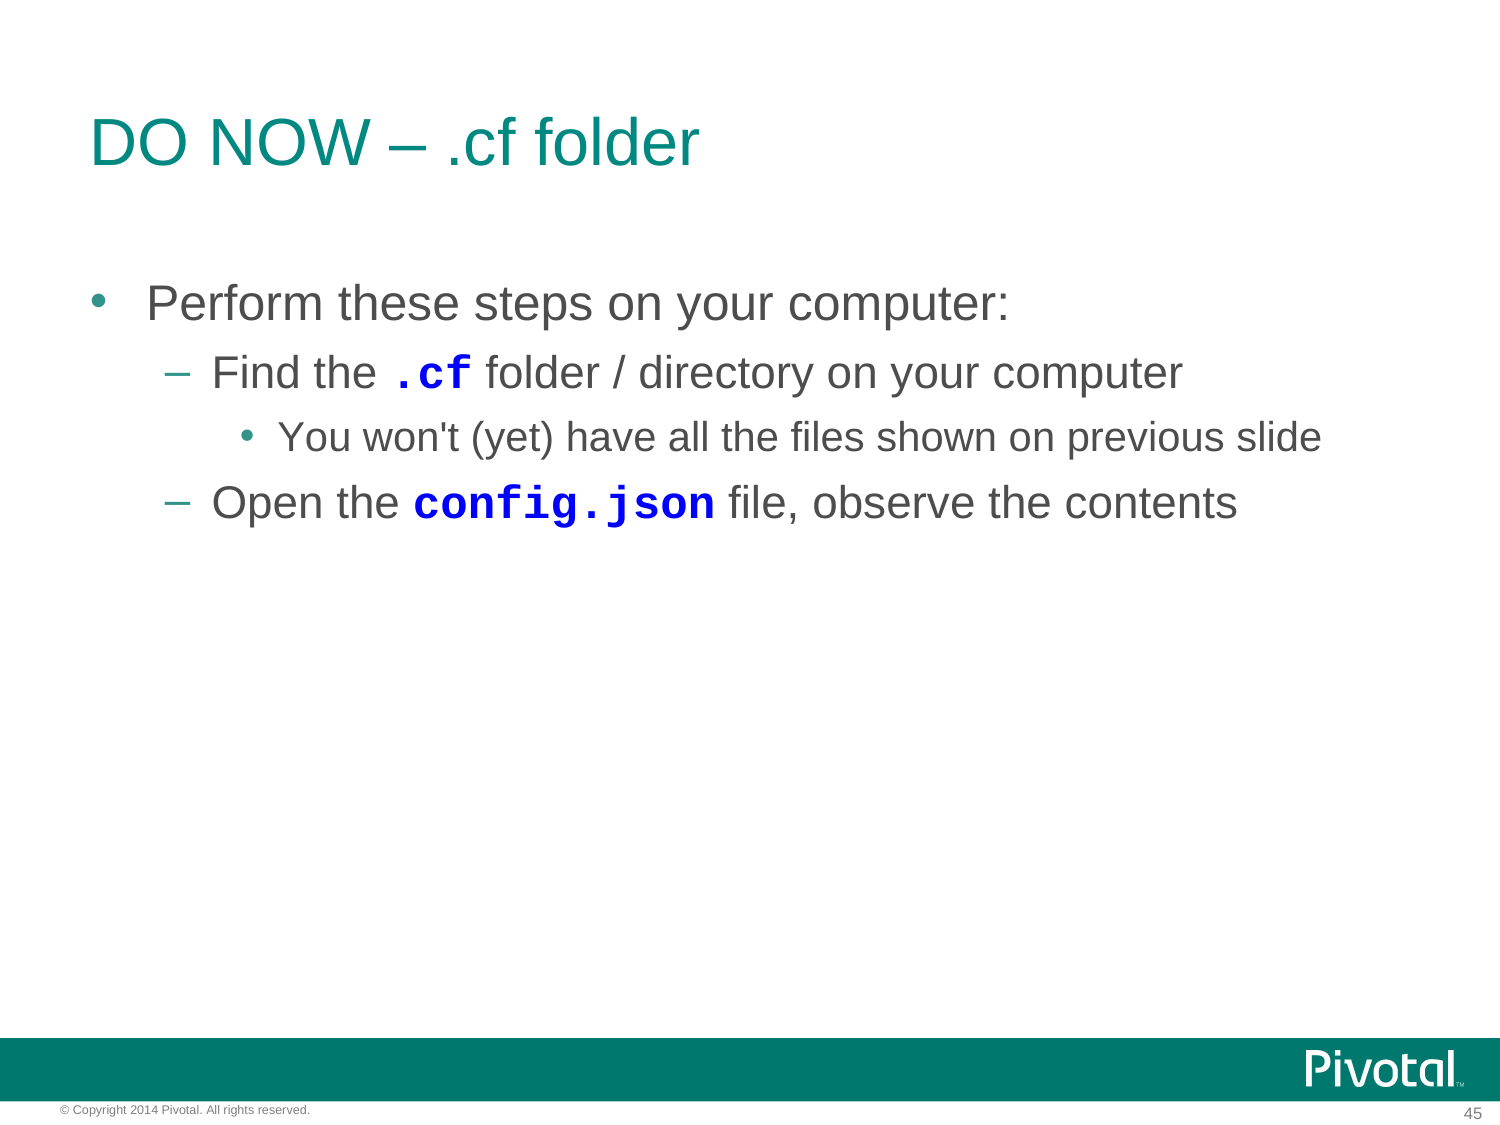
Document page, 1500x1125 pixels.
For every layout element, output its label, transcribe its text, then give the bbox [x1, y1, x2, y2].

list Perform these steps on your computer: Find the .cf folder / directory on your computer You won't (yet) have all the files shown on previous slide Open the config.json file, observe the contents [75, 262, 1426, 1005]
title DO NOW – .cf folder [75, 45, 1426, 233]
picture [1306, 1050, 1464, 1087]
